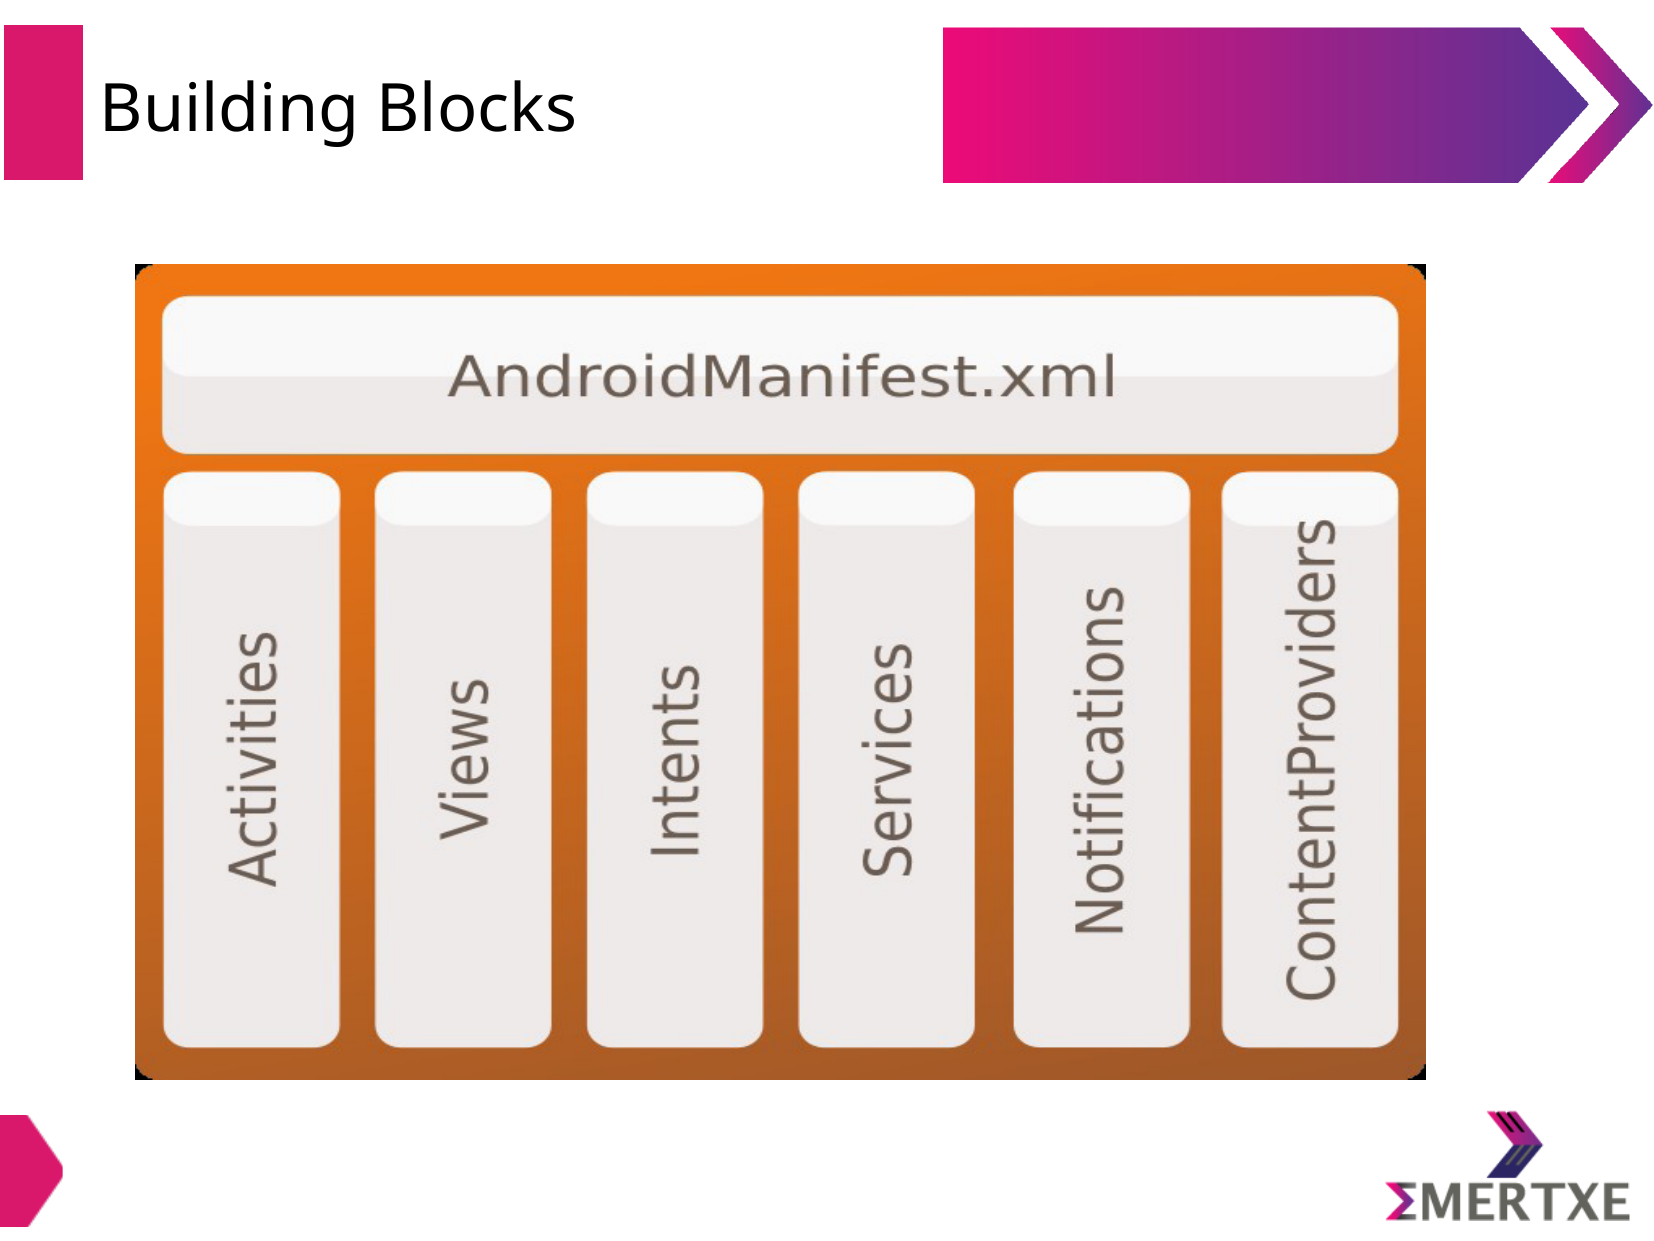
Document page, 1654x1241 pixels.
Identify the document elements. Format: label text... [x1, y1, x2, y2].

picture [1385, 1107, 1631, 1221]
title Building Blocks [82, 2, 1571, 210]
picture [135, 264, 1426, 1081]
picture [1571, 27, 1653, 183]
